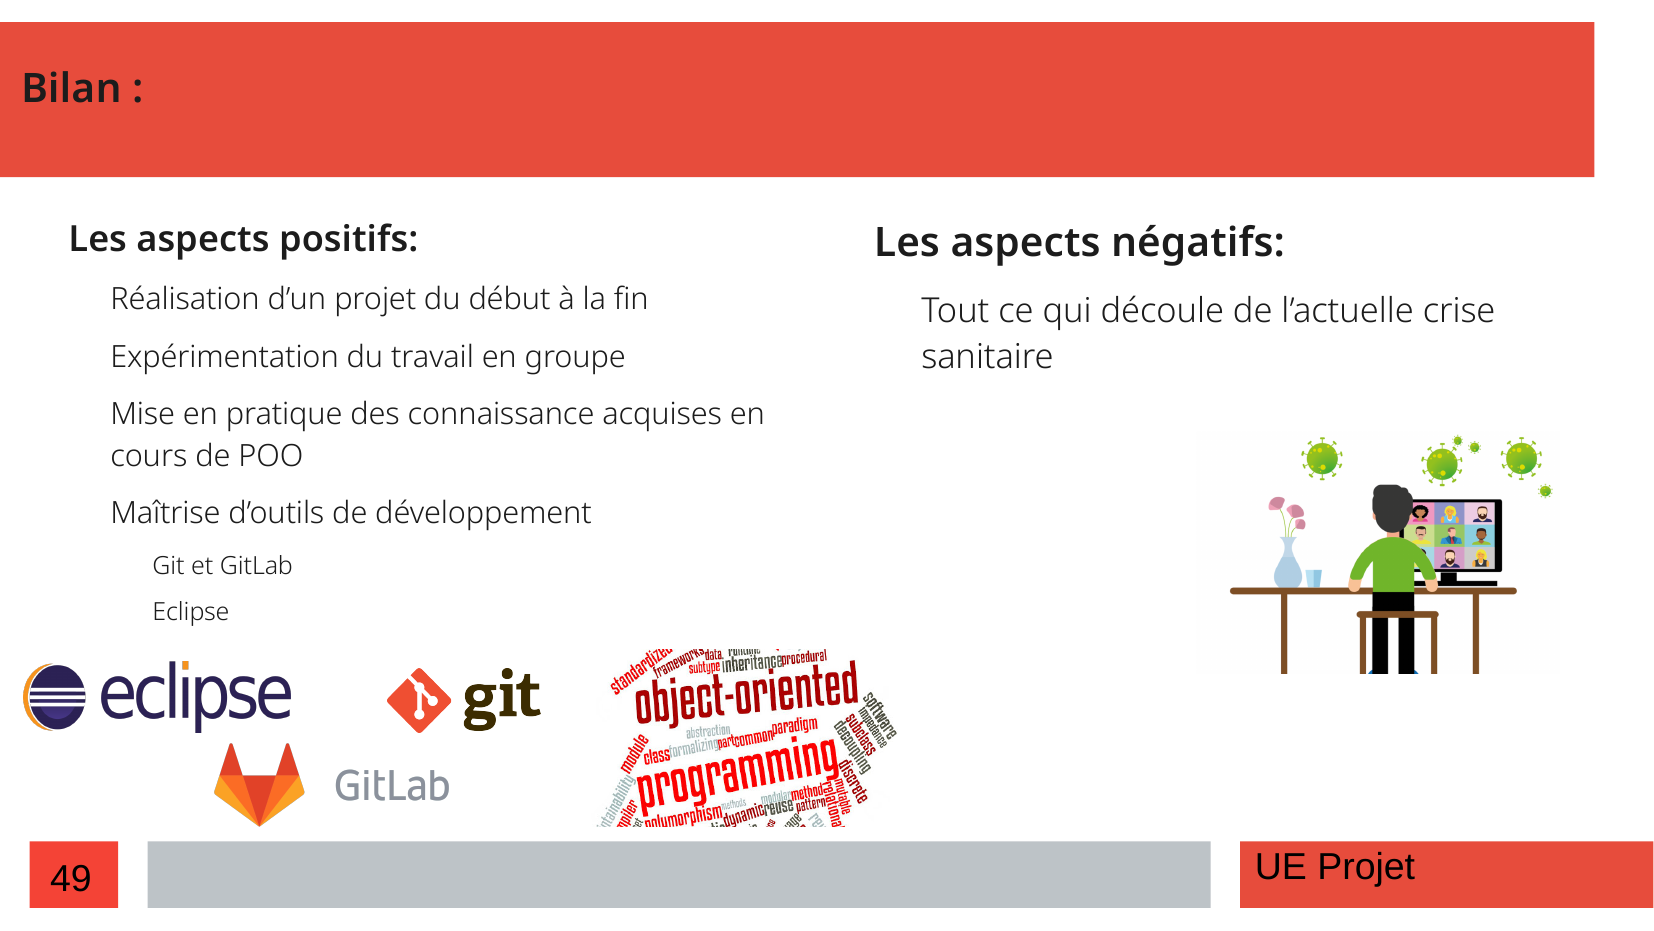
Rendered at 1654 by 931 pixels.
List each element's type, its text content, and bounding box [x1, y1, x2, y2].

picture [214, 743, 449, 827]
picture [23, 661, 291, 733]
list Les aspects négatifs: Tout ce qui découle de l’actuelle crise sanitaire [874, 212, 1548, 650]
text_box 49 [35, 850, 130, 908]
text_box UE Projet [1240, 838, 1548, 896]
picture [582, 649, 898, 827]
picture [387, 668, 541, 733]
picture [1196, 431, 1560, 674]
list Les aspects positifs: Réalisation d’un projet du début à la fin Expérimentation du travail en groupe Mise en pratique des connaissance acquises en cours de POO Maîtrise d’outils de développement Git et GitLab Eclipse [68, 212, 804, 674]
list Bilan : [21, 59, 756, 166]
